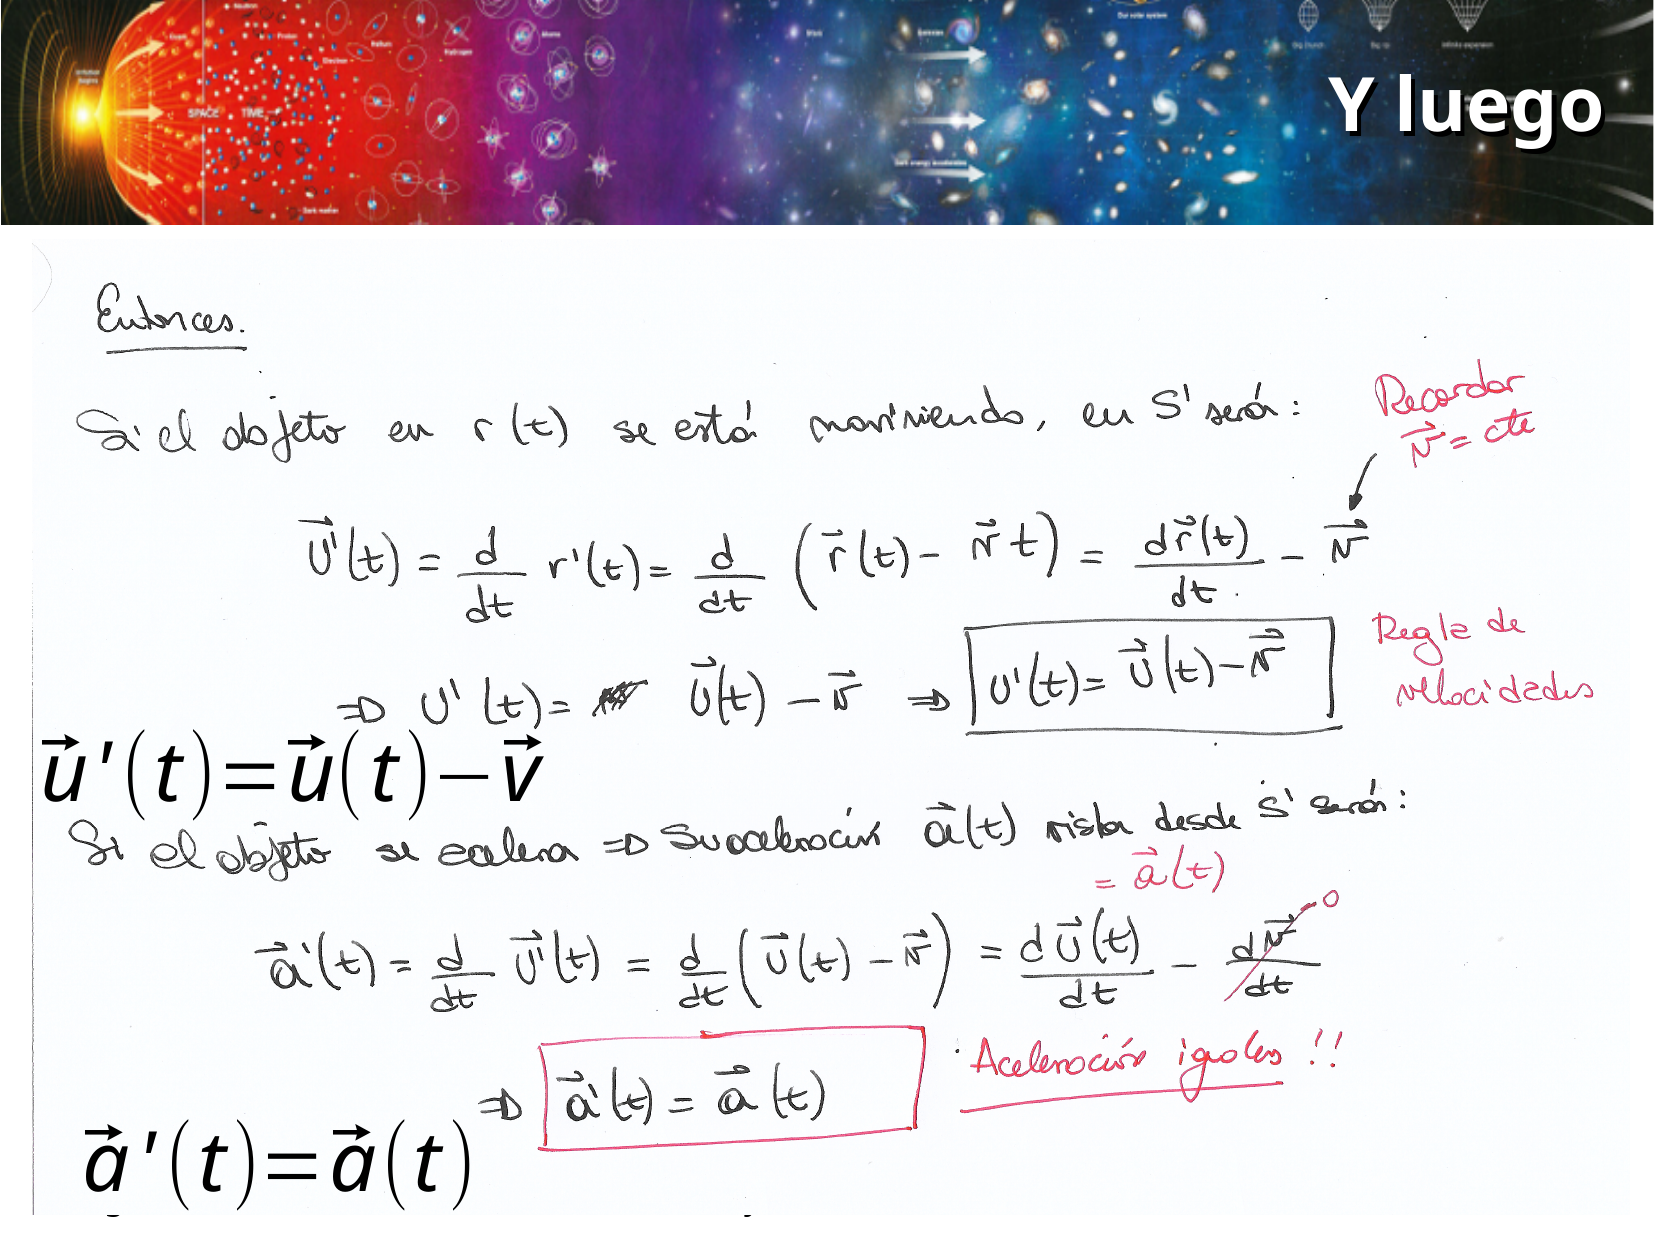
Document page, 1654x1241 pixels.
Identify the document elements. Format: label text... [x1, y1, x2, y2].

chart [32, 720, 552, 825]
picture [32, 239, 1630, 1216]
title Y luego [45, 15, 1606, 191]
picture [1, 0, 1654, 225]
chart [75, 1110, 483, 1215]
